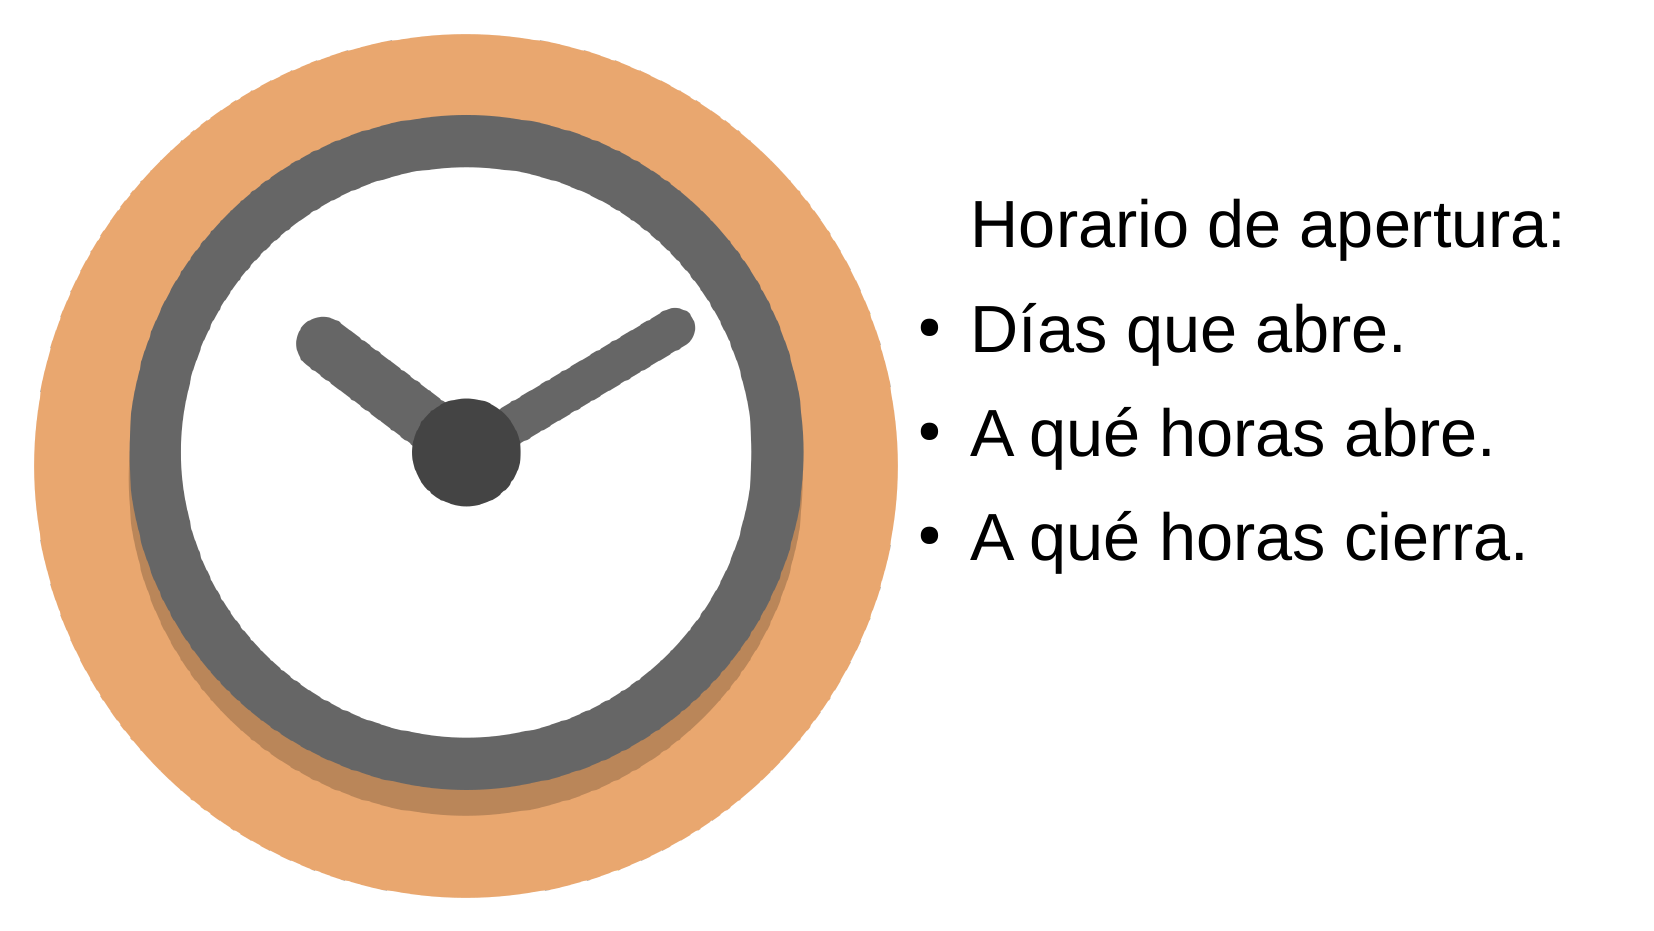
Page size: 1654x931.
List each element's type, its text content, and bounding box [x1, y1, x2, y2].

picture [0, 0, 931, 931]
list Horario de apertura: Días que abre. A qué horas abre. A qué horas cierra. [900, 187, 1627, 727]
